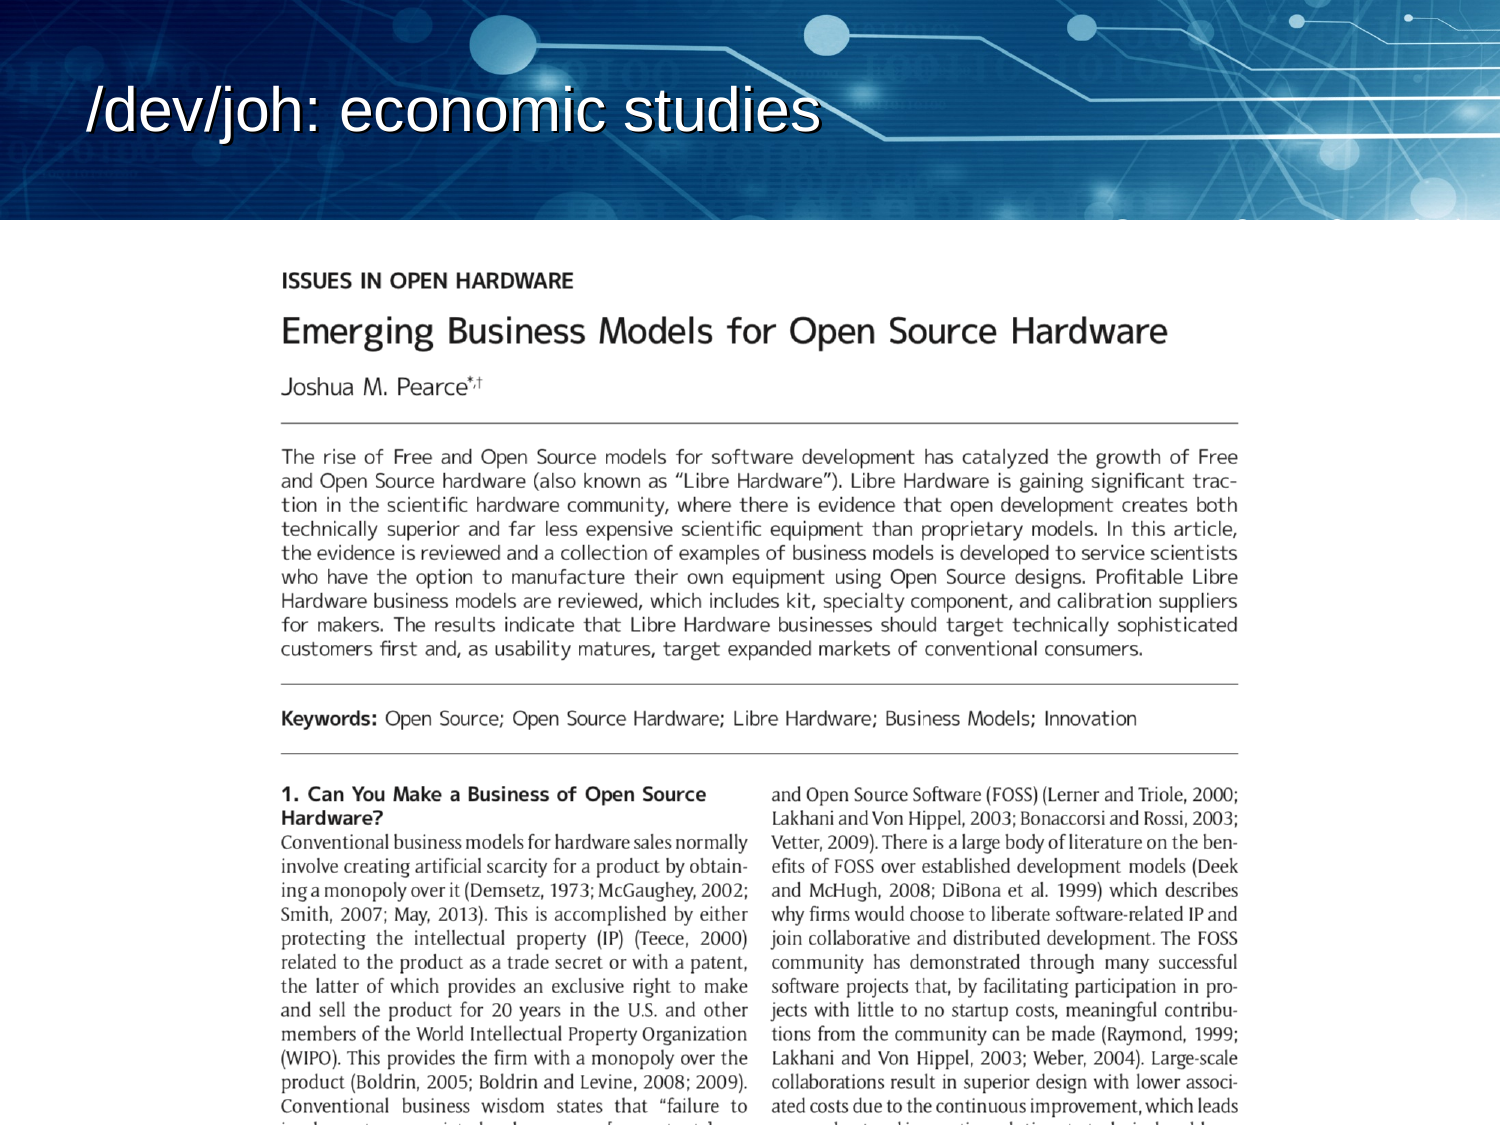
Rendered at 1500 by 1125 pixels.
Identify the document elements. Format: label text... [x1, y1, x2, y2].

picture [0, 0, 1500, 220]
title /dev/joh: economic studies [71, 2, 1500, 220]
picture [161, 224, 1339, 1125]
